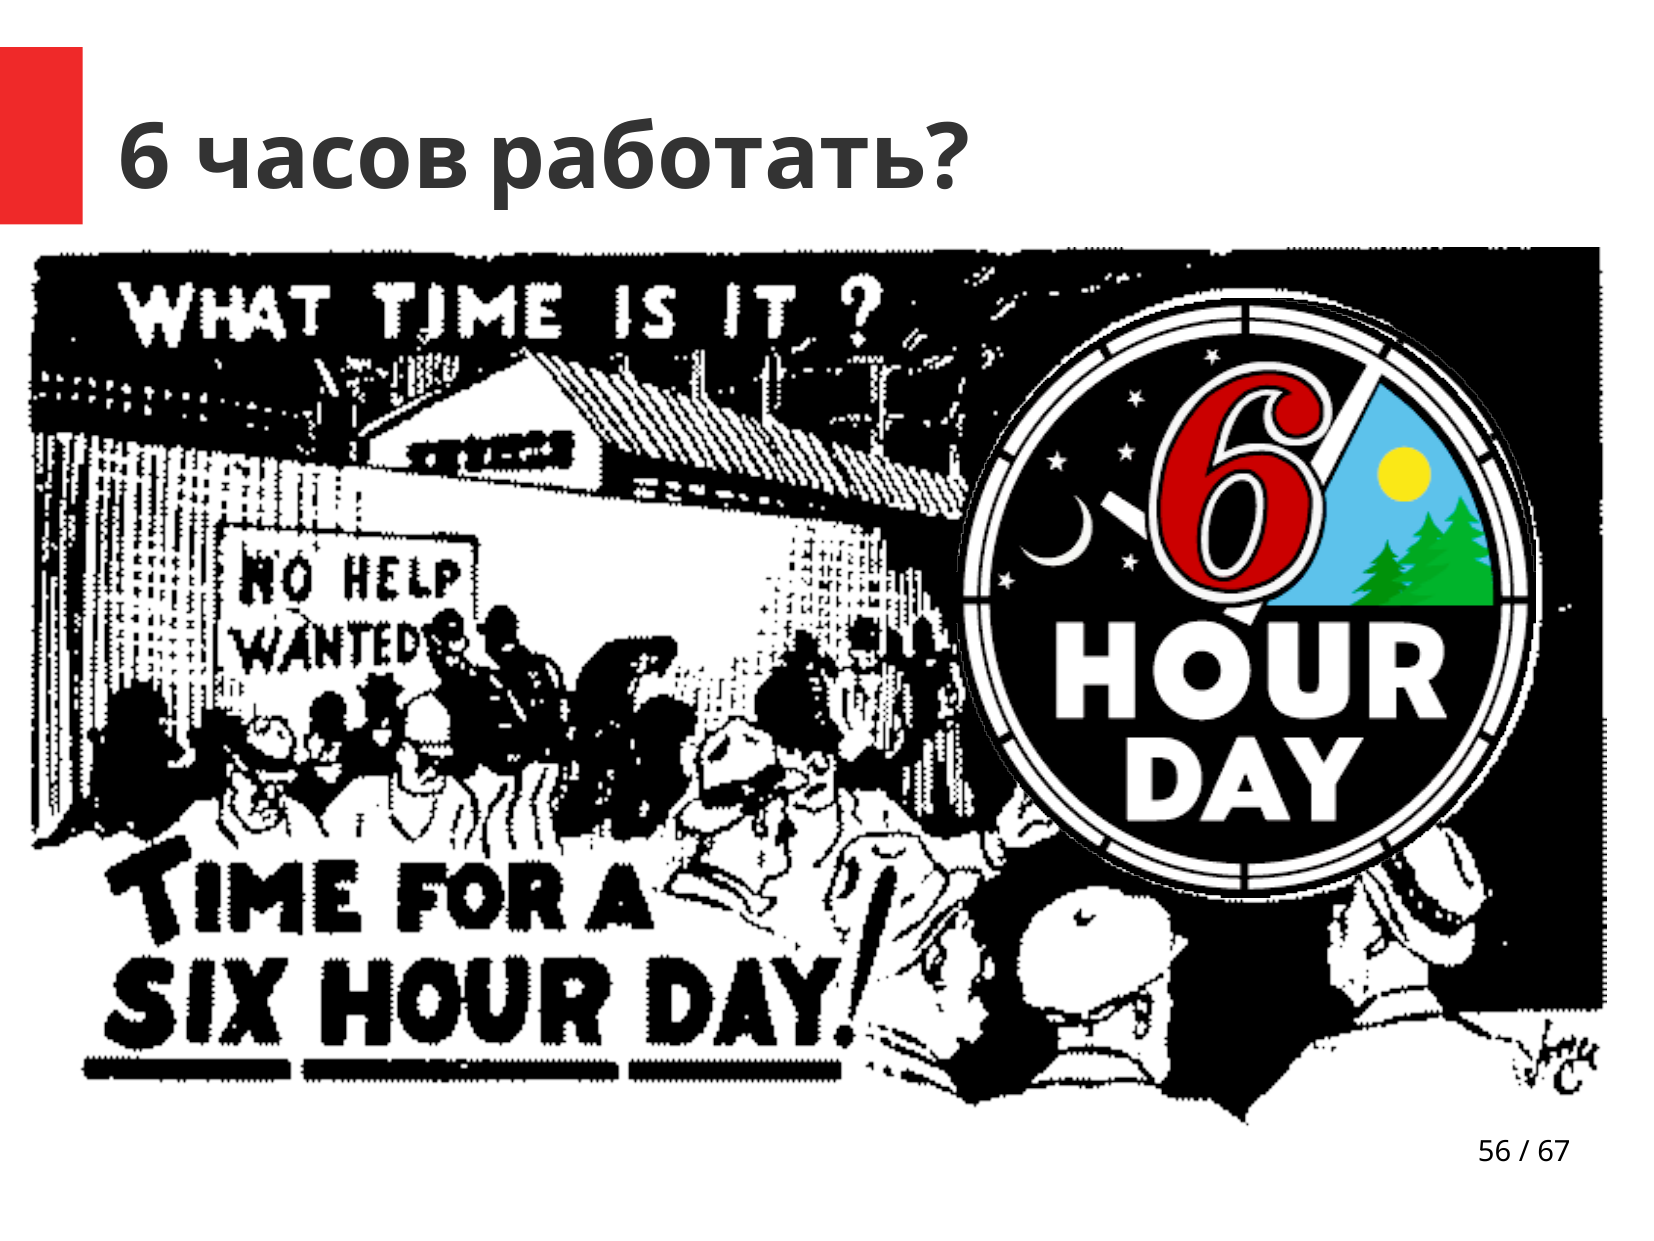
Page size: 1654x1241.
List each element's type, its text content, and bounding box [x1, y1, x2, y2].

picture [23, 247, 1607, 1134]
title 6 часов работать? [118, 49, 1571, 247]
